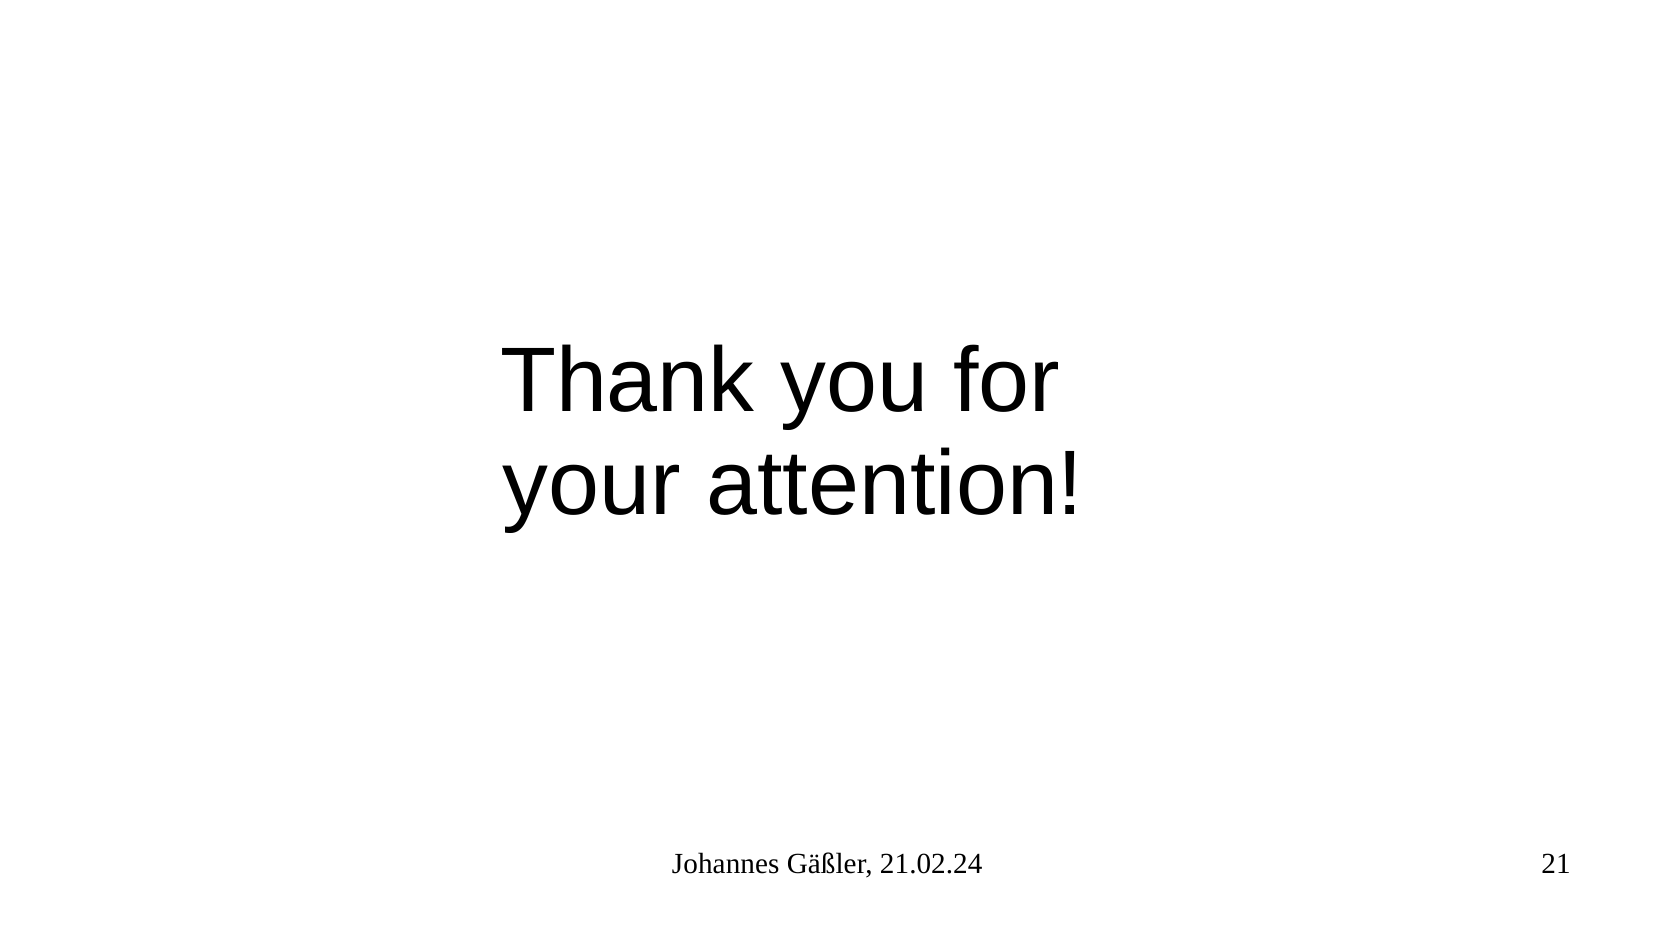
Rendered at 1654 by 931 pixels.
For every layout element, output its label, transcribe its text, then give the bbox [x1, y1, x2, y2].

title Thank you for your attention! [49, 225, 1538, 638]
